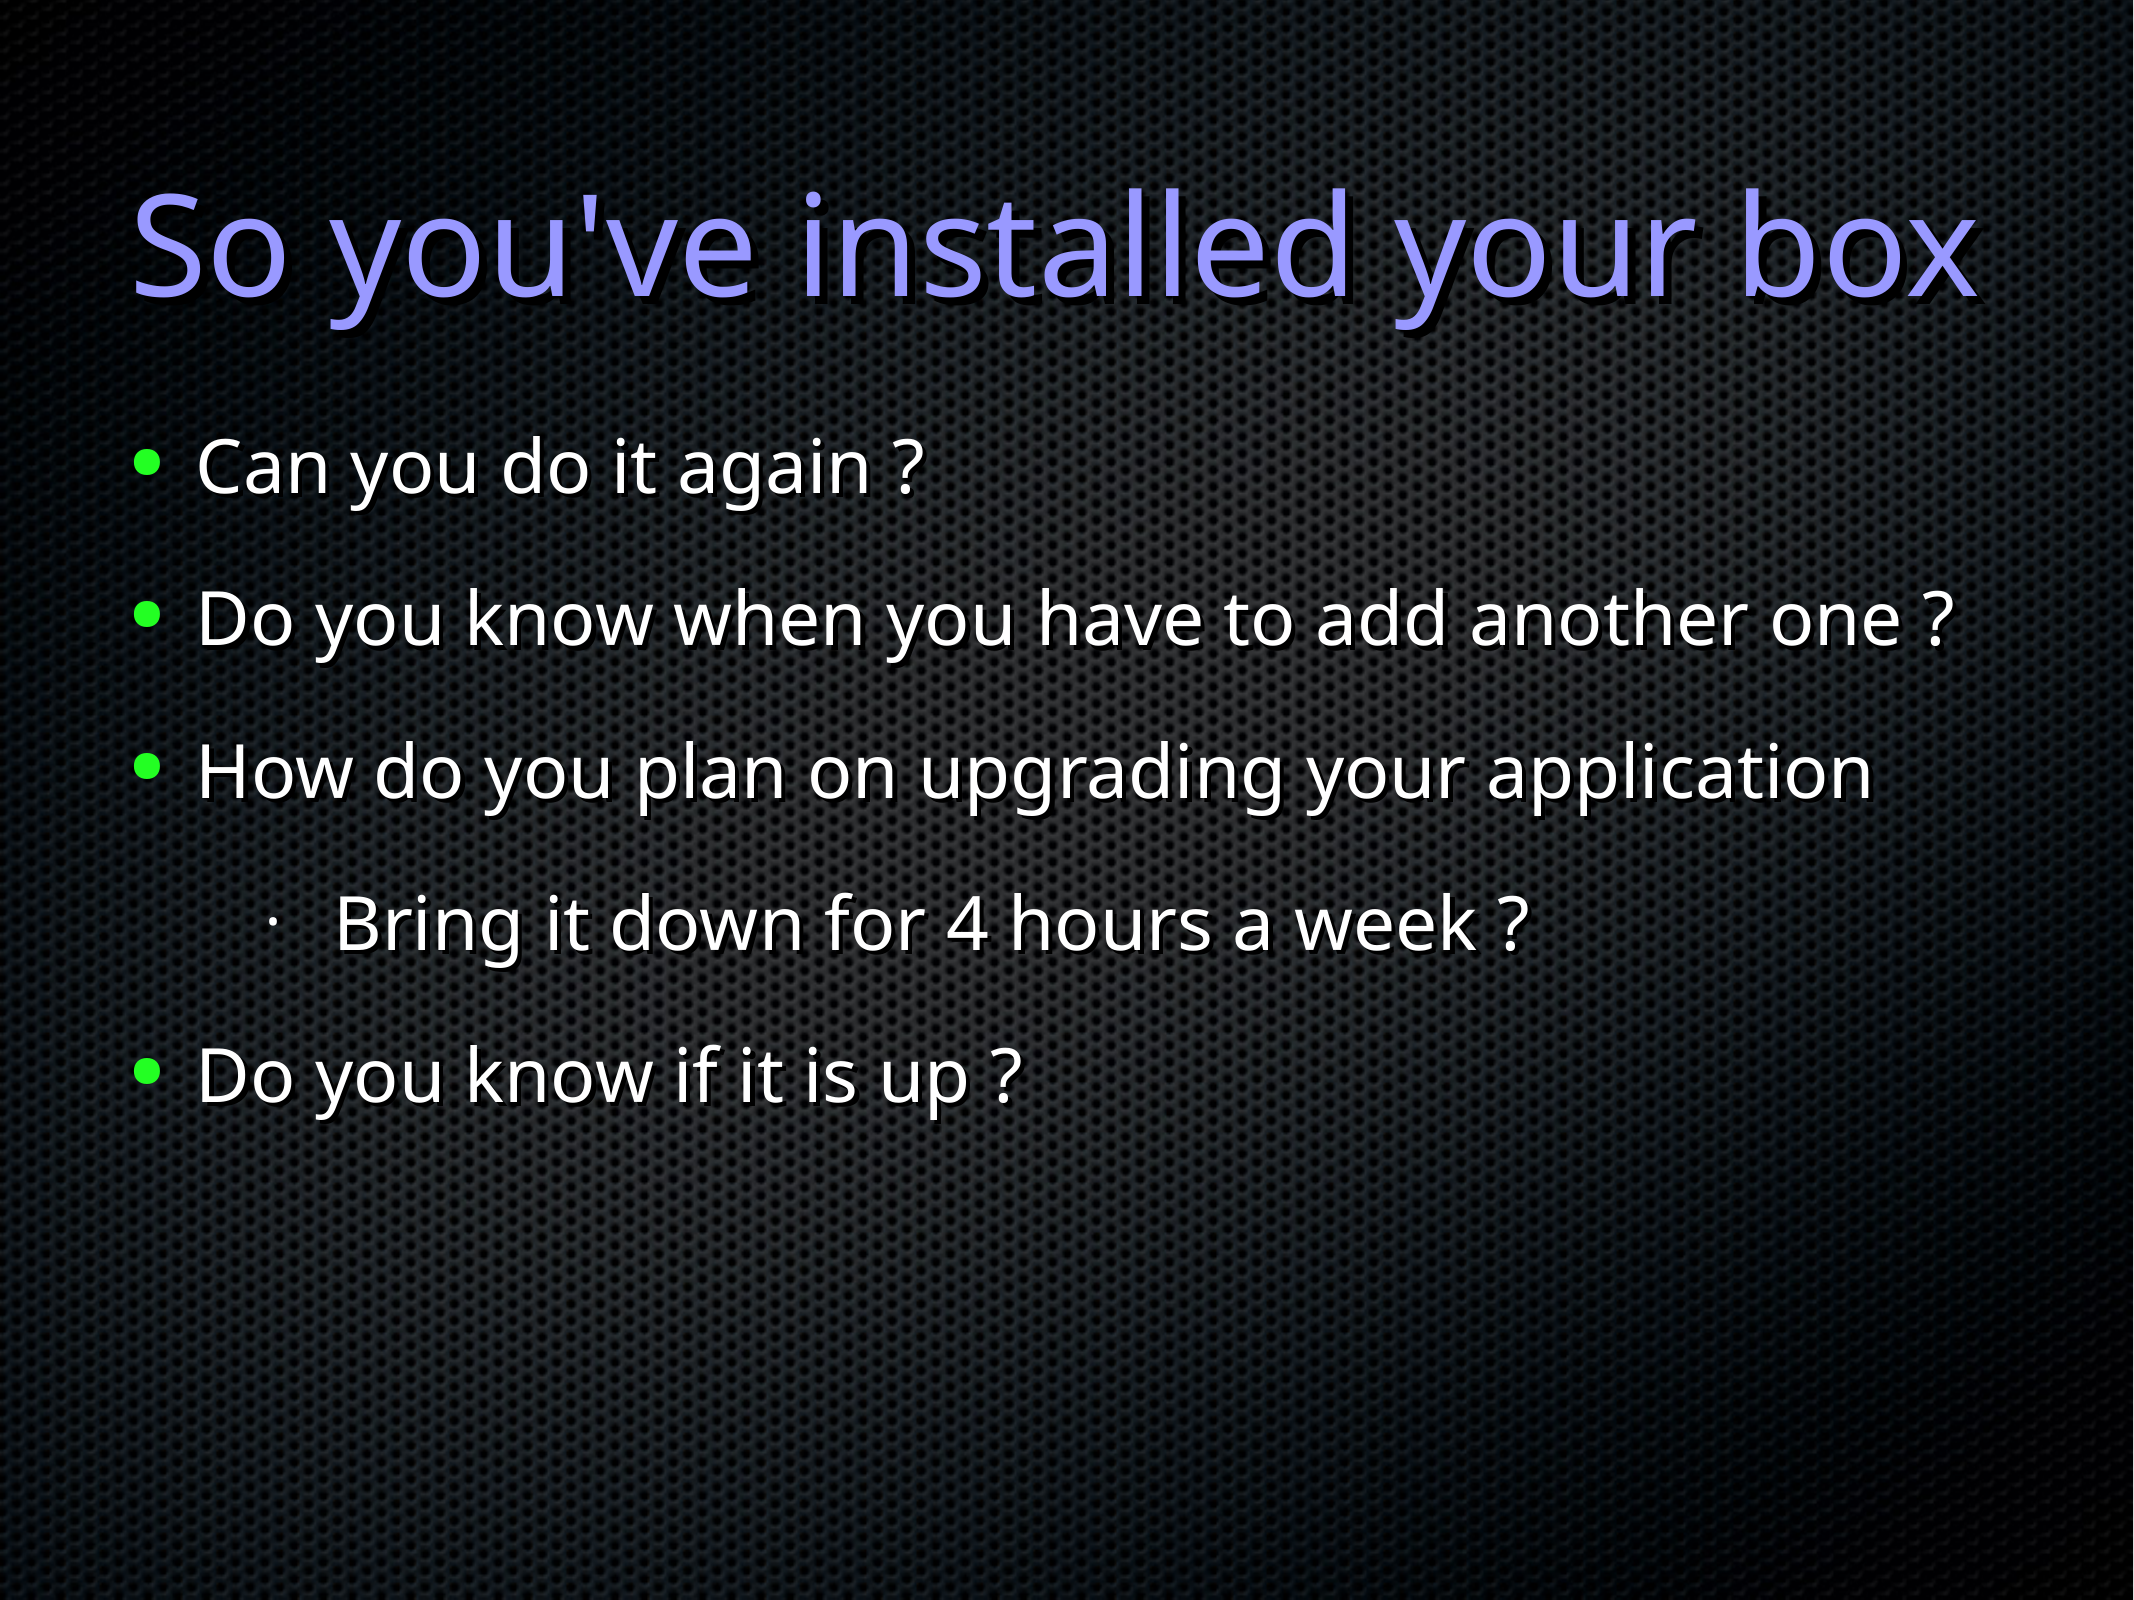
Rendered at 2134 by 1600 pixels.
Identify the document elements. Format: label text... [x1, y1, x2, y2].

list Can you do it again ? Do you know when you have to add another one ? How do you plan on upgrading your application Bring it down for 4 hours a week ? Do you know if it is up ? [129, 413, 2005, 1537]
picture [0, 0, 2134, 1600]
title So you've installed your box [129, 41, 2005, 413]
